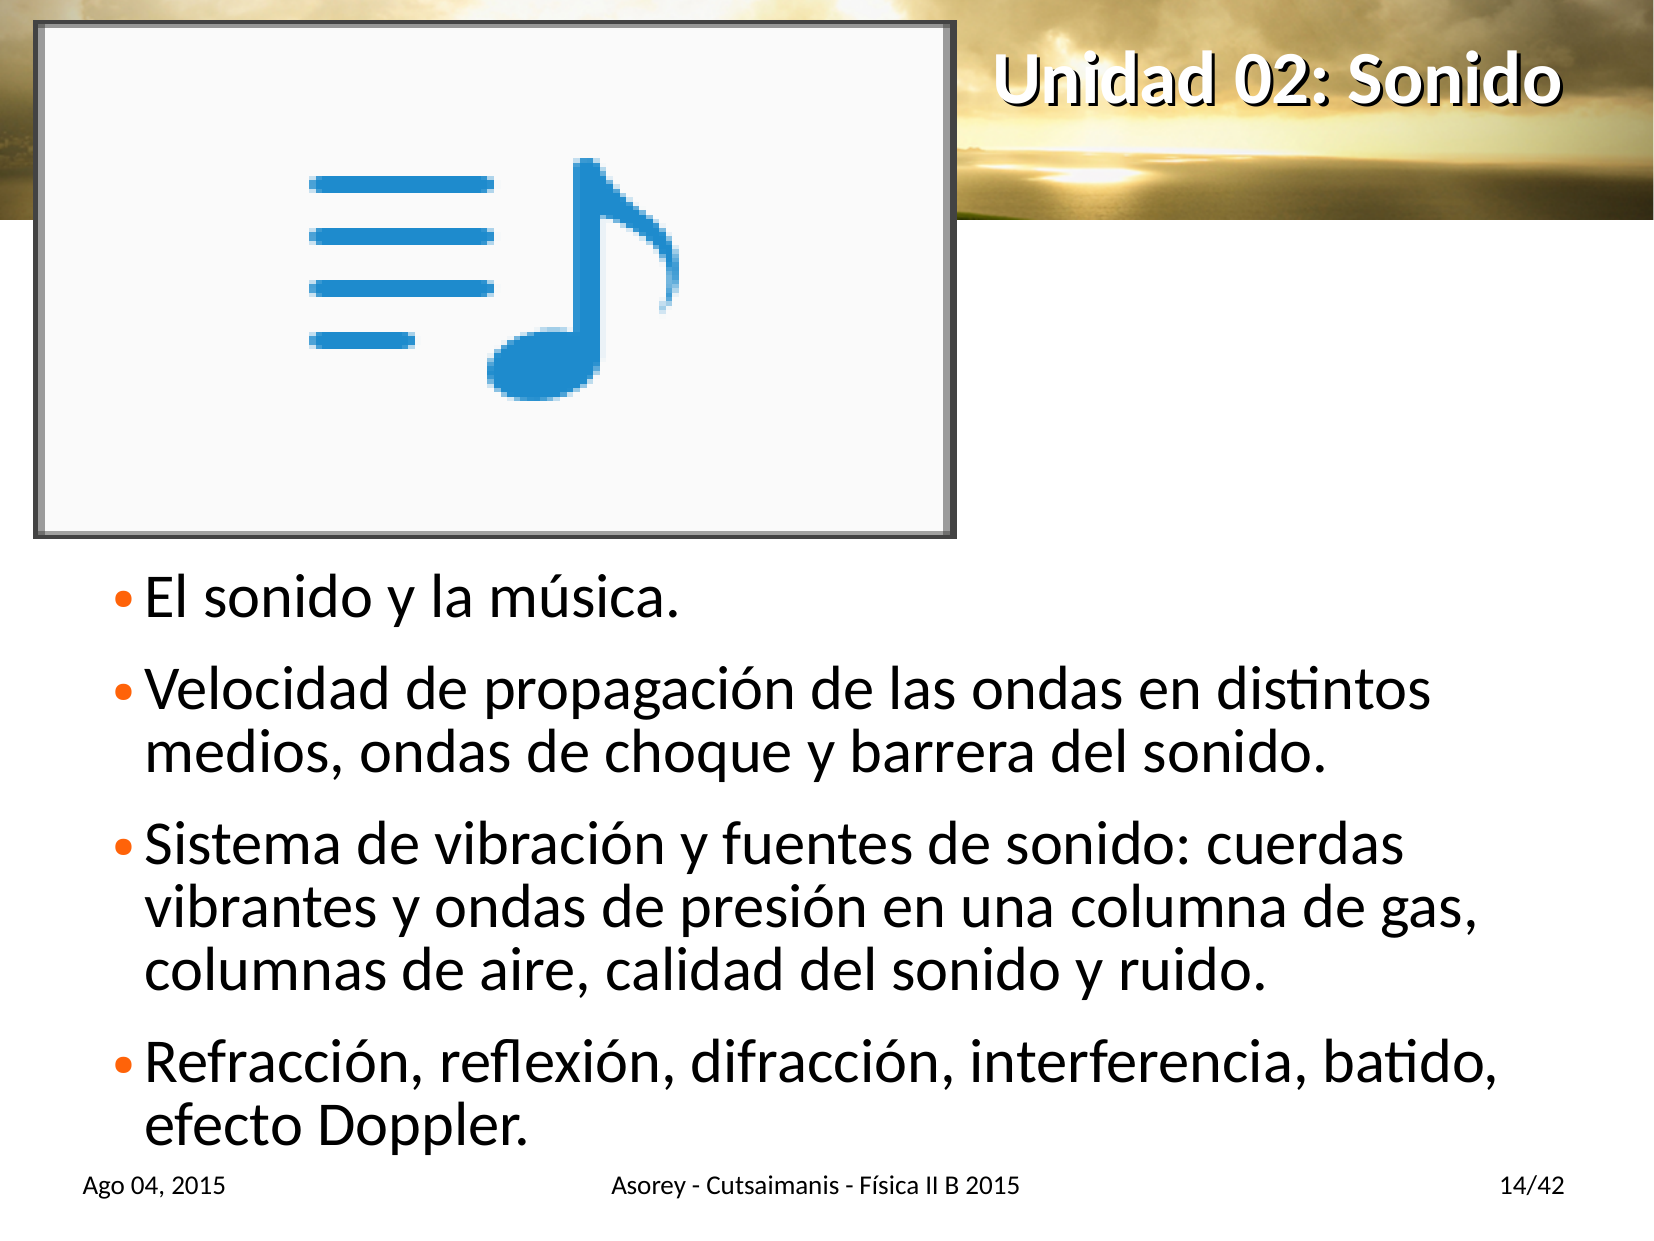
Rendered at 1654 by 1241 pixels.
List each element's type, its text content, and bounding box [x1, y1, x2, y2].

picture [0, 0, 1654, 220]
text_box [31, 19, 958, 540]
list El sonido y la música. Velocidad de propagación de las ondas en distintos medios, ondas de choque y barrera del sonido. Sistema de vibración y fuentes de sonido: cuerdas vibrantes y ondas de presión en una columna de gas, columnas de aire, calidad del sonido y ruido. Refracción, reflexión, difracción, interferencia, batido, efecto Doppler. [82, 570, 1571, 1186]
title Unidad 02: Sonido [958, 19, 1564, 151]
